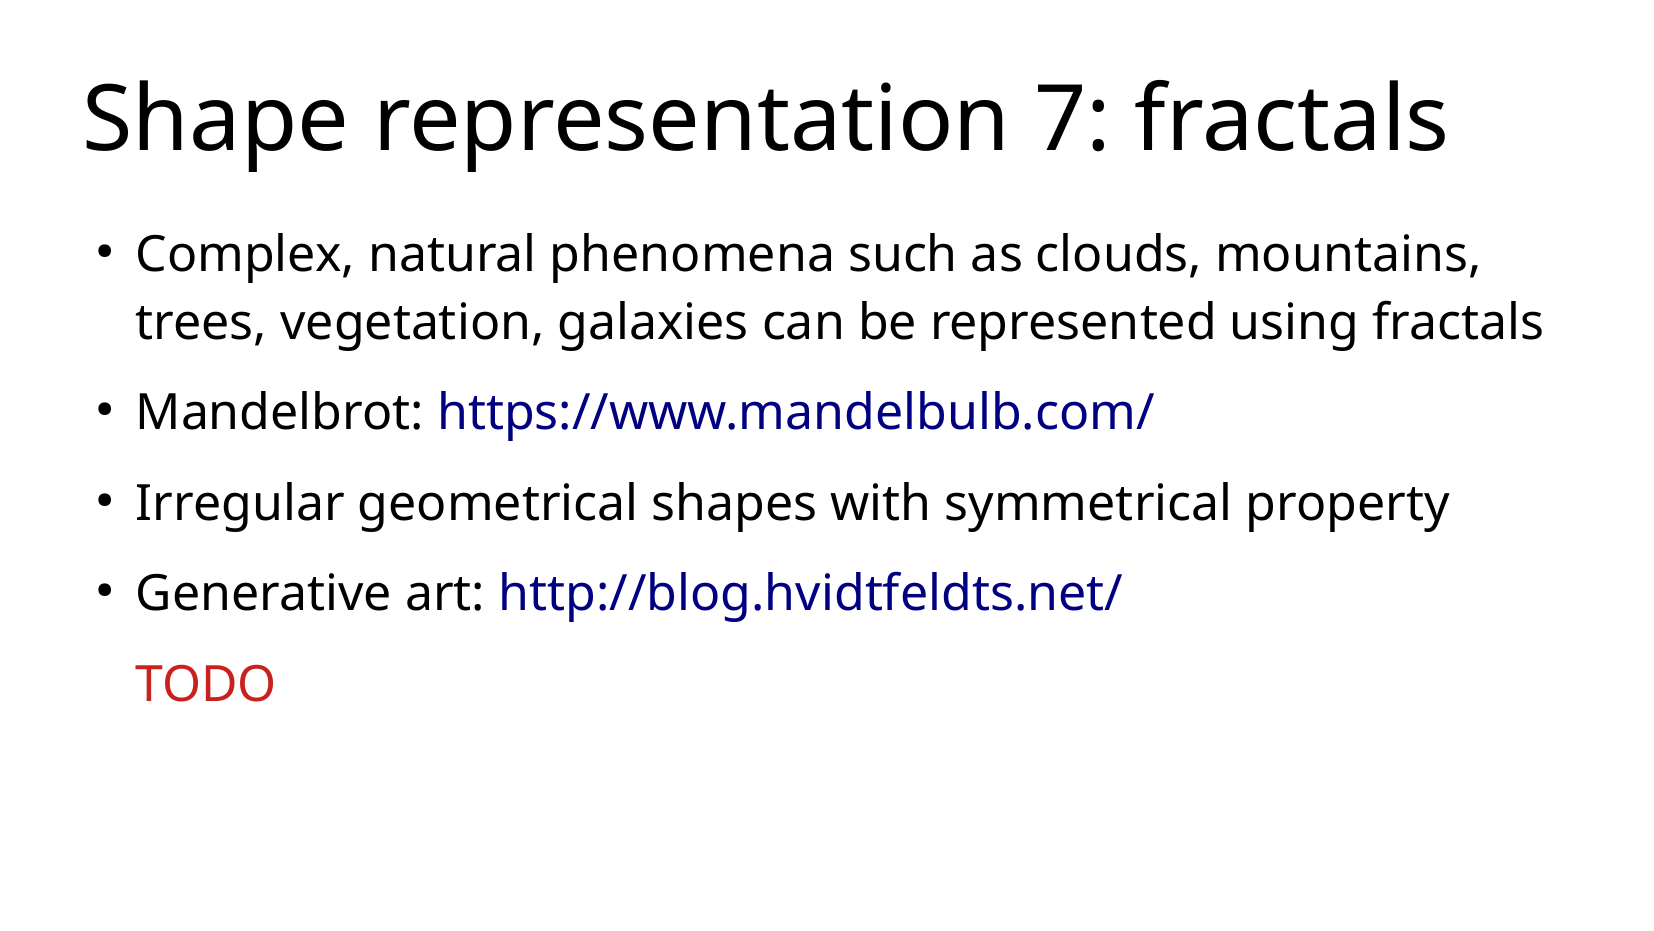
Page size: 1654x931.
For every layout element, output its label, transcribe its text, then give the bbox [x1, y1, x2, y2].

list Complex, natural phenomena such as clouds, mountains, trees, vegetation, galaxies can be represented using fractals Mandelbrot: https://www.mandelbulb.com/ Irregular geometrical shapes with symmetrical property Generative art: http://blog.hvidtfeldts.net/ TODO [82, 217, 1571, 758]
title Shape representation 7: fractals [82, 37, 1571, 193]
